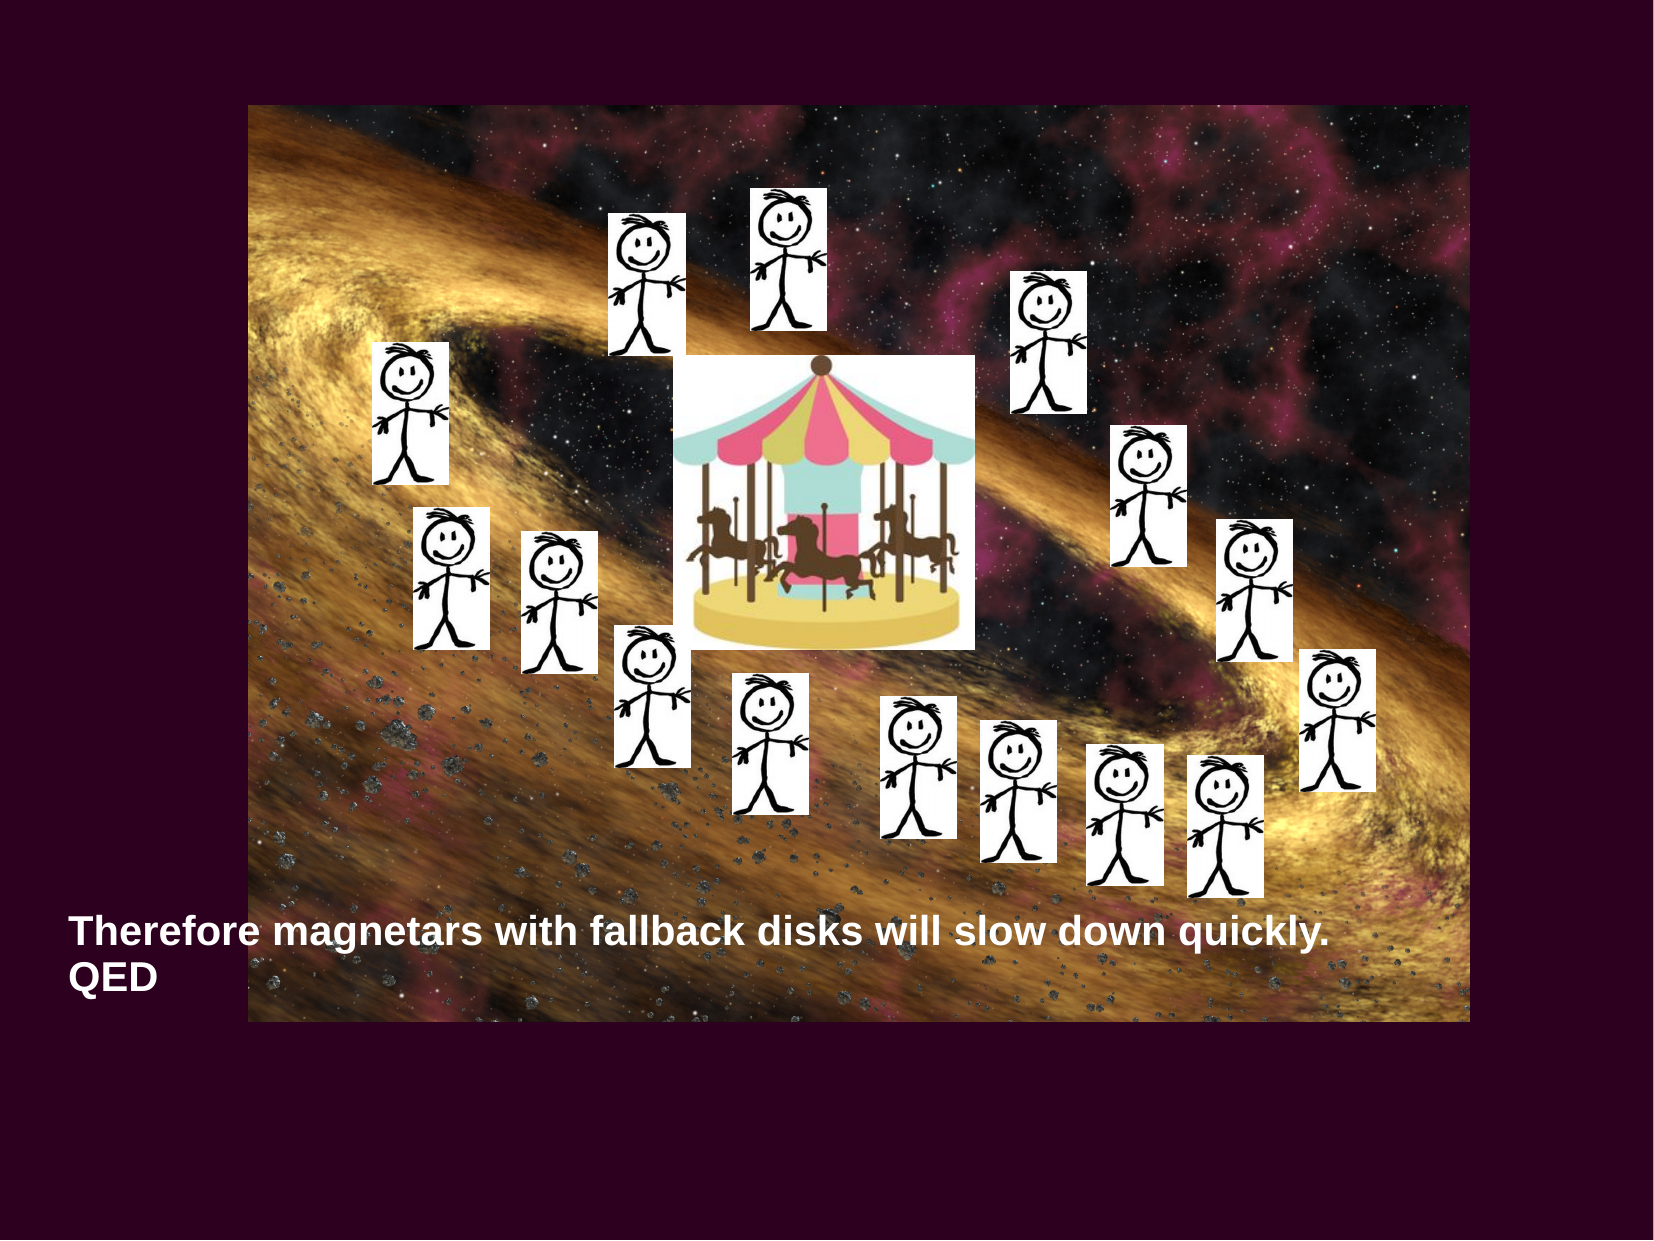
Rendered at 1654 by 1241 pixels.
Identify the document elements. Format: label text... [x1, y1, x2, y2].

text_box Therefore magnetars with fallback disks will slow down quickly. QED [53, 899, 1346, 1009]
picture [248, 105, 1470, 1022]
